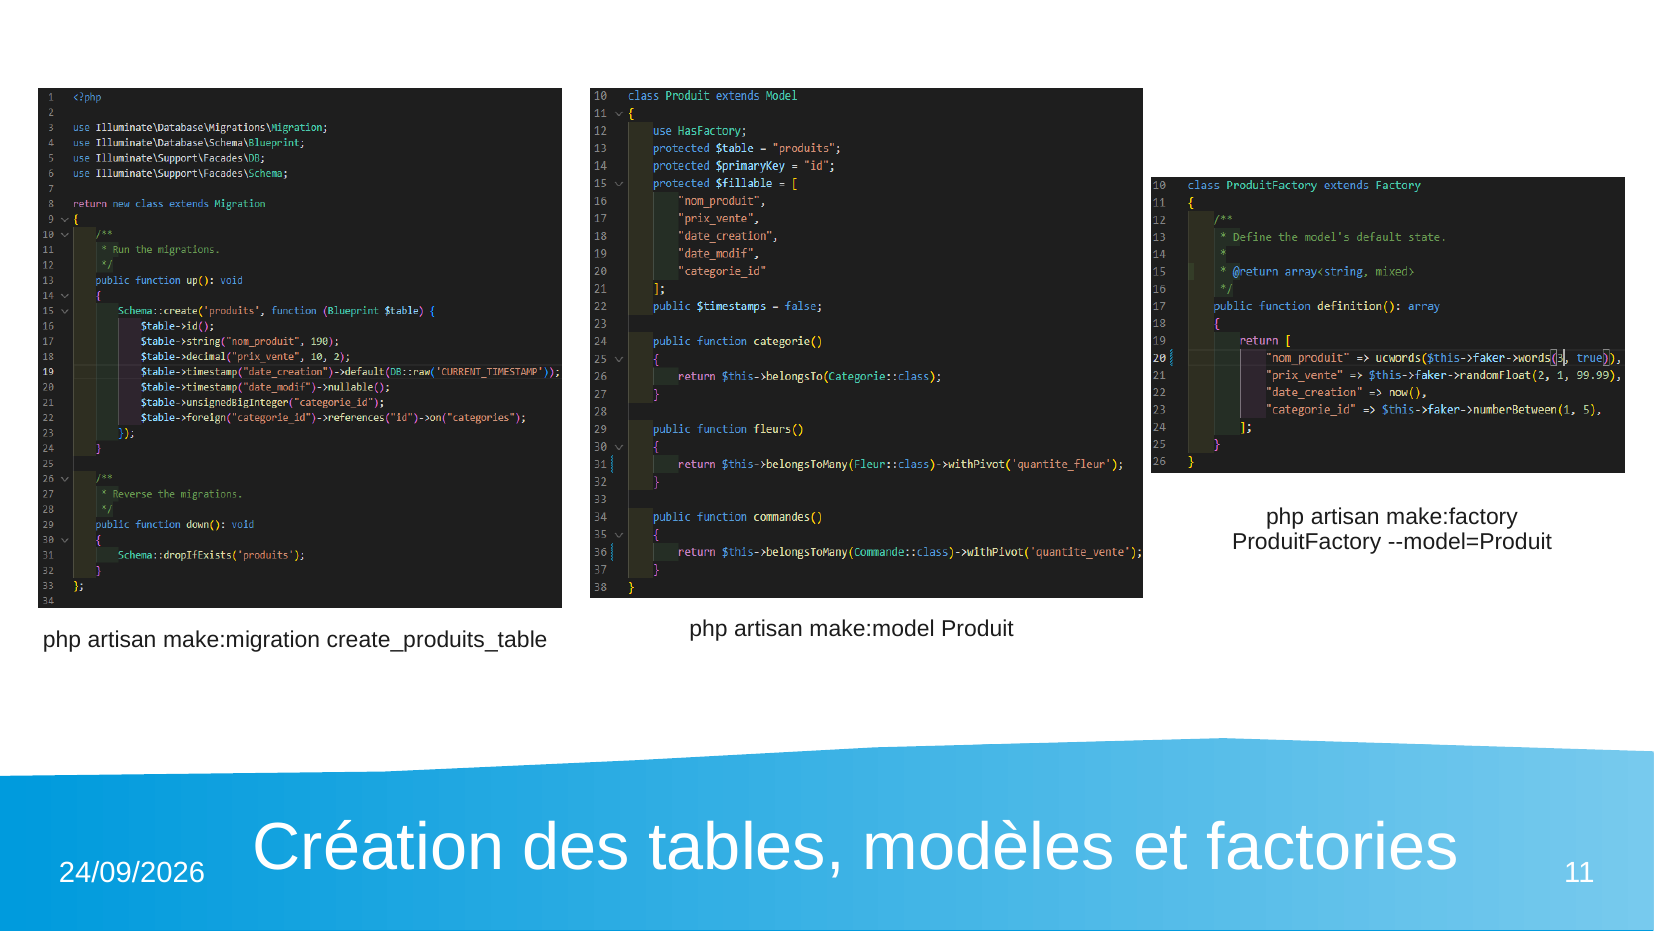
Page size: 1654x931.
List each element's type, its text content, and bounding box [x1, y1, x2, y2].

picture [590, 88, 1143, 598]
picture [1151, 177, 1625, 473]
picture [38, 88, 562, 607]
title Création des tables, modèles et factories [236, 807, 1477, 886]
text_box php artisan make:model Produit [670, 597, 1034, 661]
text_box php artisan make:factory ProduitFactory --model=Produit [1210, 497, 1574, 562]
text_box php artisan make:migration create_produits_table [29, 607, 562, 671]
